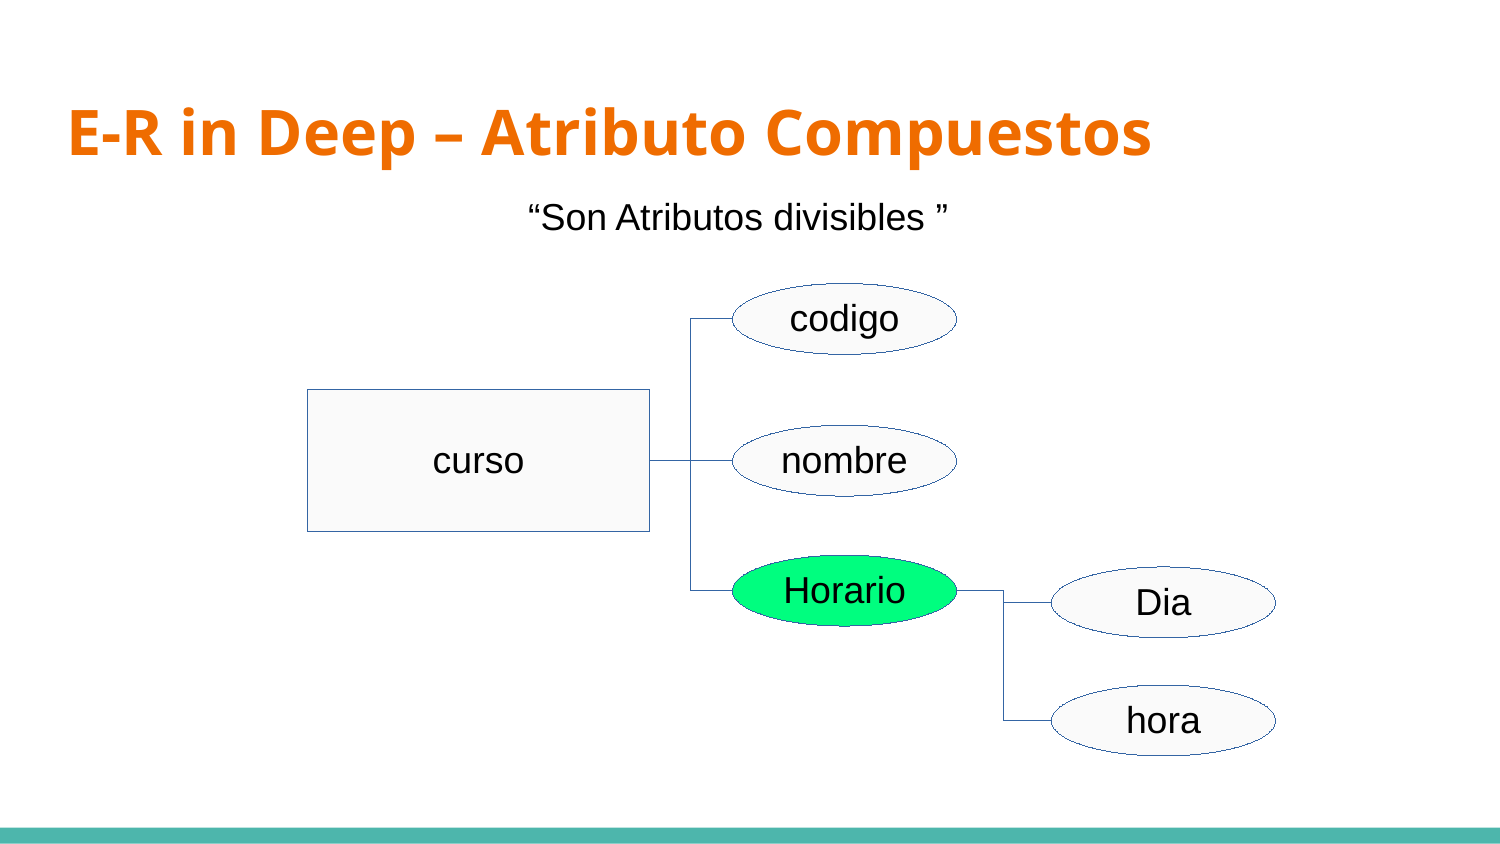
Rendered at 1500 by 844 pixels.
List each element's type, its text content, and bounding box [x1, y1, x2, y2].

text_box Dia [1051, 566, 1276, 638]
text_box nombre [732, 425, 957, 497]
title E-R in Deep – Atributo Compuestos [51, 72, 1449, 189]
text_box curso [307, 389, 650, 532]
text_box codigo [732, 283, 957, 355]
text_box hora [1051, 685, 1276, 756]
text_box “Son Atributos divisibles ” [129, 188, 1347, 246]
text_box Horario [732, 555, 957, 627]
